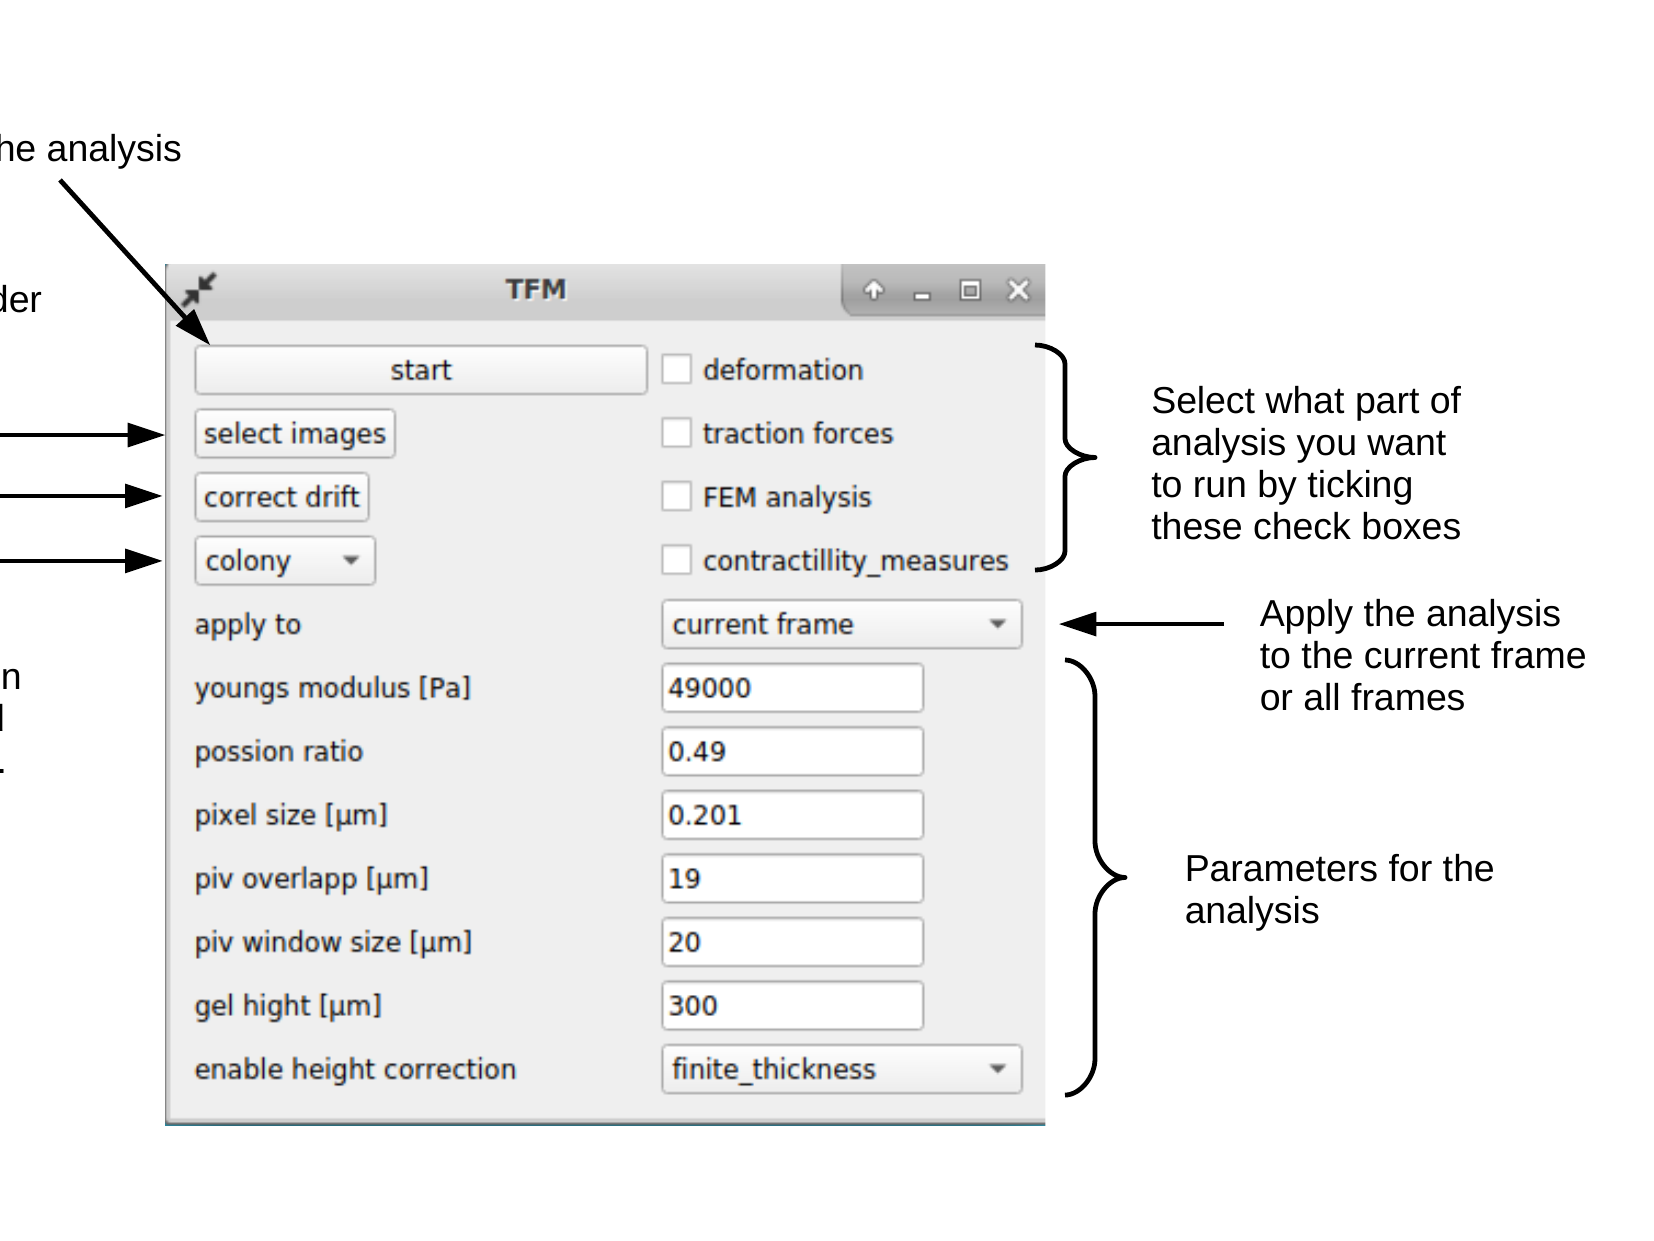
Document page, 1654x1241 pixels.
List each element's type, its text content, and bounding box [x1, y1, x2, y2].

text_box Start the analysis [0, 120, 226, 226]
text_box Apply the analysis to the current frame or all frames [1245, 585, 1606, 810]
text_box Open a dialog to select images and the output folder [0, 228, 61, 370]
picture [165, 264, 1046, 1126]
text_box Select what part of analysis you want to run by ticking these check boxes [1136, 372, 1486, 556]
text_box Parameters for the analysis [1170, 840, 1531, 939]
text_box Switch between “cell layer” and “colony” mode. [0, 648, 61, 811]
